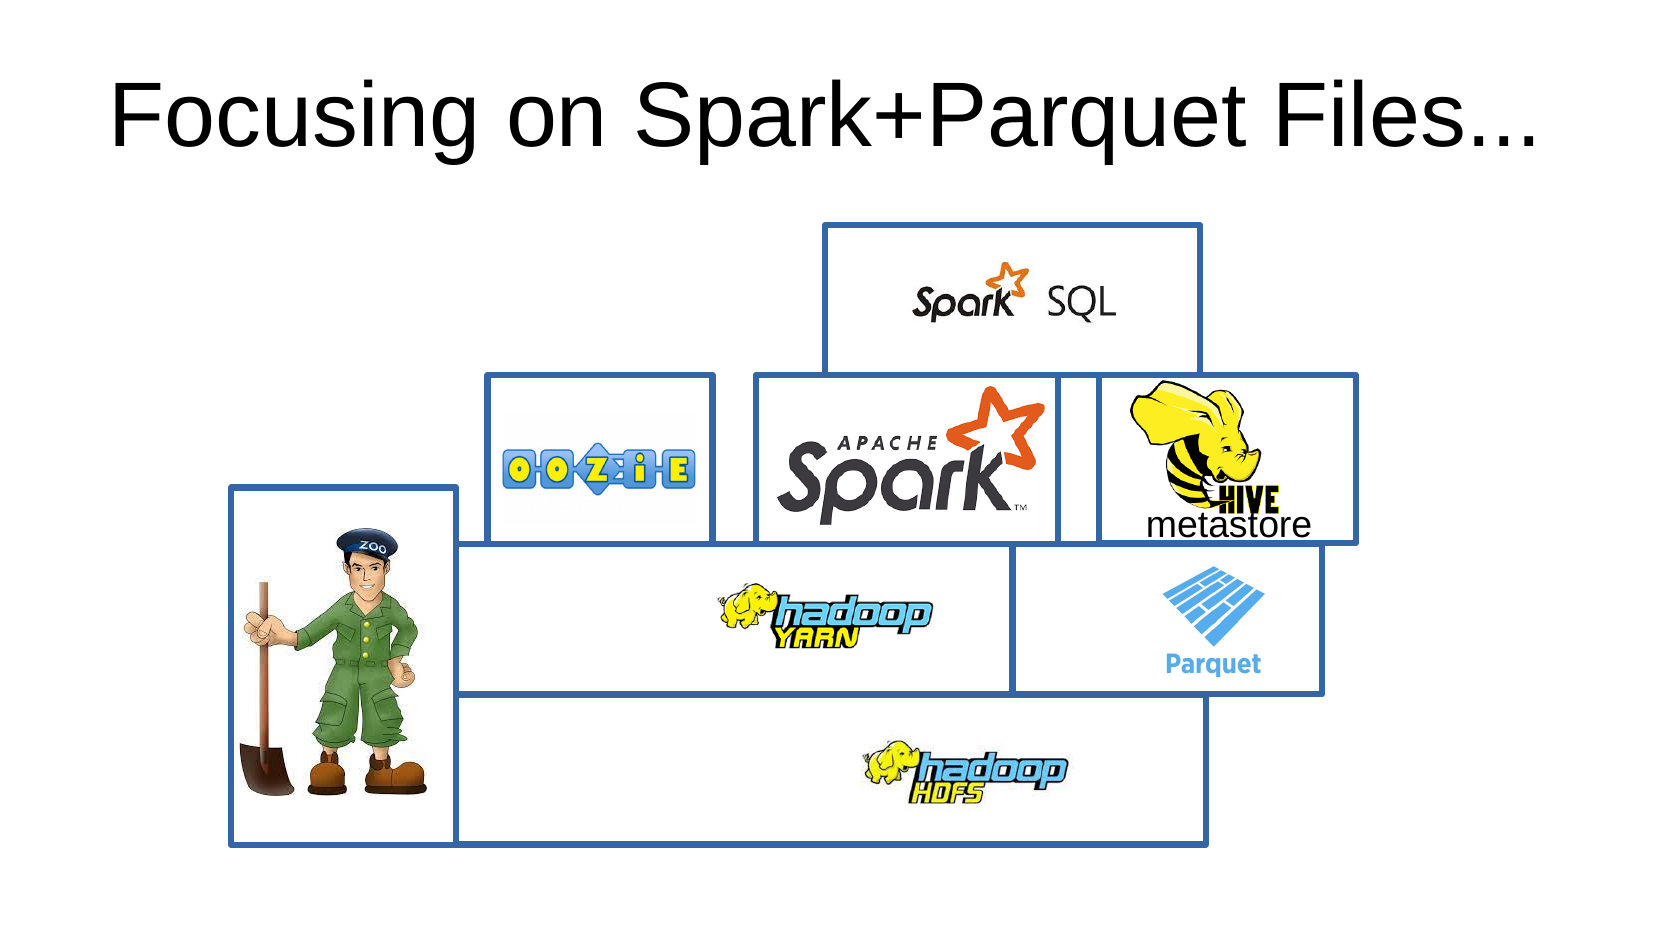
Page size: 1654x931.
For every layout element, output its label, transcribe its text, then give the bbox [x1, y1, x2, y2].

title Focusing on Spark+Parquet Files... [82, 37, 1571, 193]
text_box metastore [1131, 496, 1328, 554]
text_box metastore [1131, 547, 1319, 554]
picture [712, 555, 942, 679]
picture [1113, 547, 1314, 691]
picture [501, 412, 697, 526]
picture [900, 237, 1126, 366]
picture [239, 528, 427, 796]
picture [787, 715, 1163, 829]
picture [777, 386, 1045, 526]
picture [1130, 380, 1279, 514]
